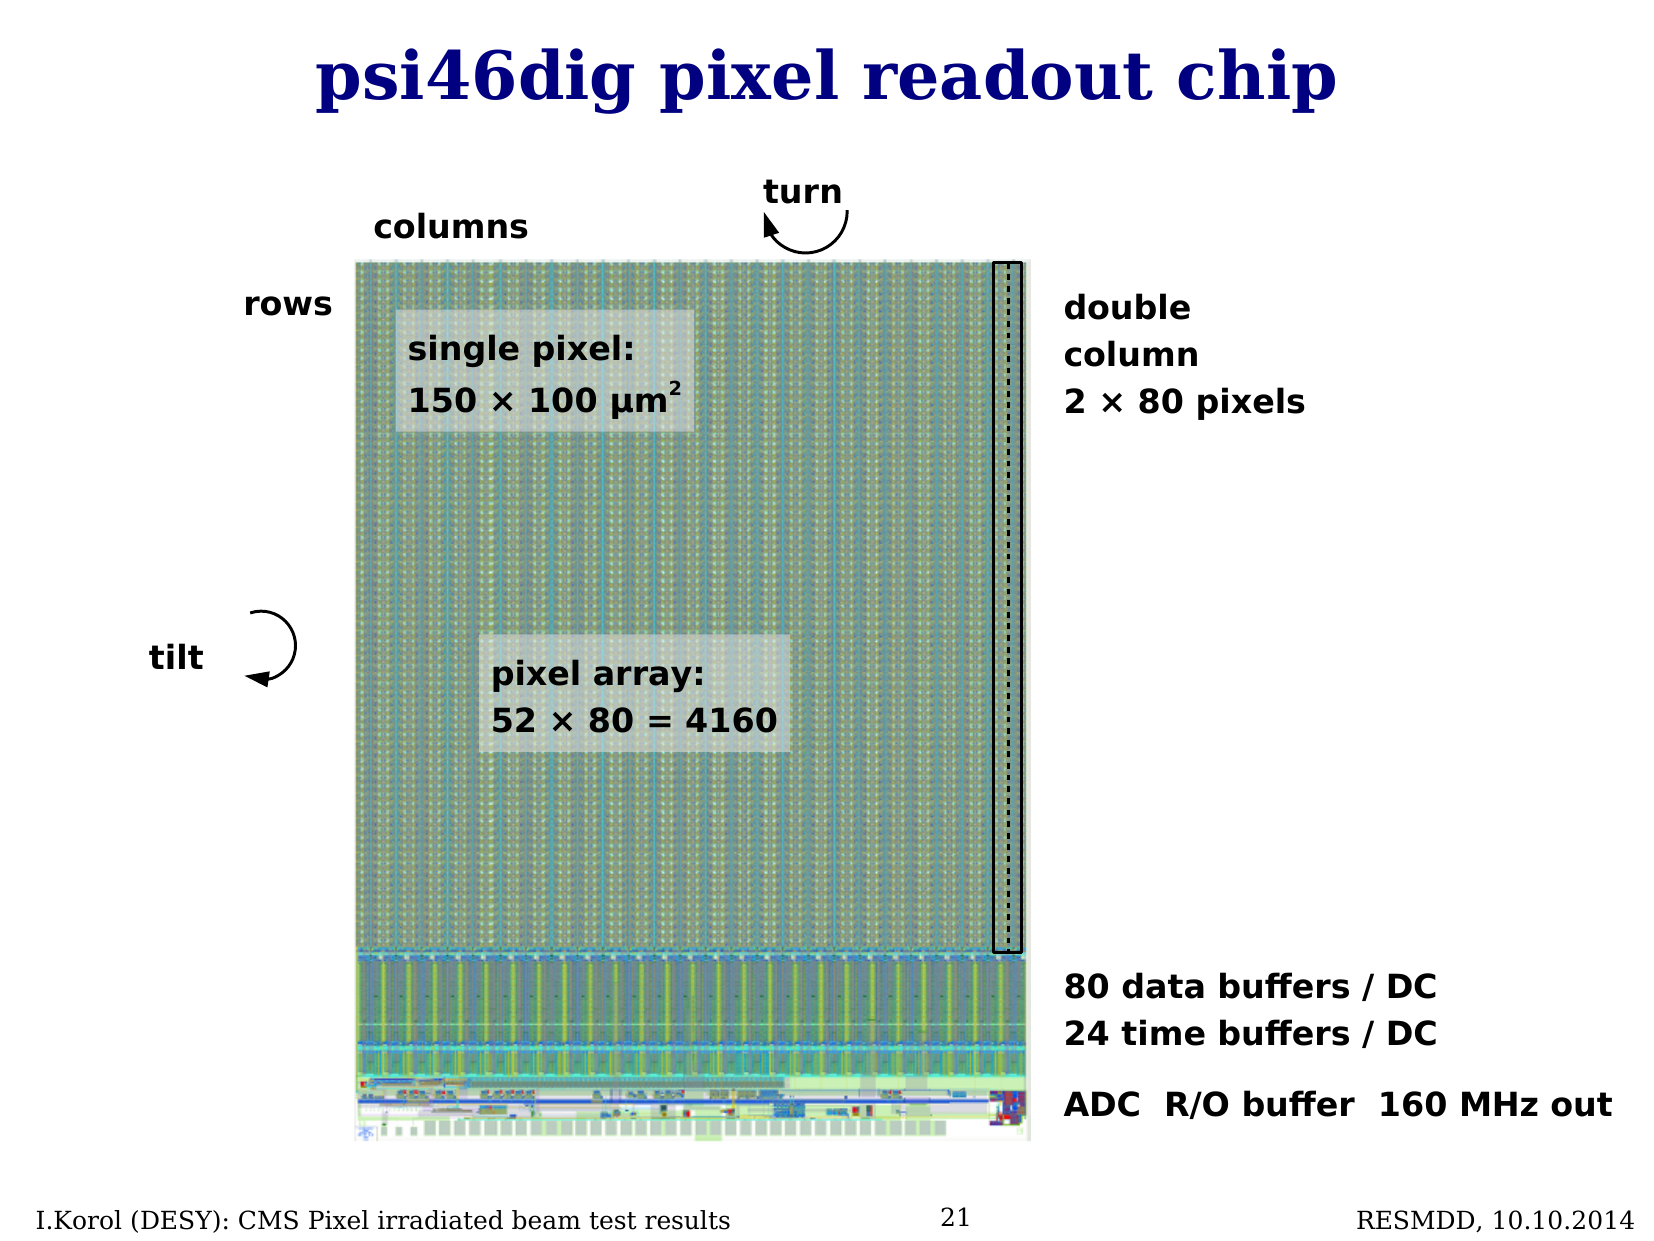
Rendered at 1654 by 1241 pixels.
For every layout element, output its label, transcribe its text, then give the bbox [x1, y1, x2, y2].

picture [350, 258, 1031, 1146]
text_box pixel array: 52 × 80 = 4160 [478, 634, 791, 744]
text_box single pixel: 150 × 100 µm2 [395, 309, 695, 424]
text_box 80 data buffers / DC 24 time buffers / DC [1051, 947, 1453, 1057]
text_box ADC R/O buffer 160 MHz out [1051, 1065, 1628, 1128]
text_box rows [231, 264, 346, 327]
text_box columns [361, 187, 542, 250]
text_box turn [751, 152, 856, 215]
title psi46dig pixel readout chip [121, 36, 1534, 116]
text_box tilt [137, 619, 216, 682]
text_box double column 2 × 80 pixels [1051, 268, 1319, 425]
